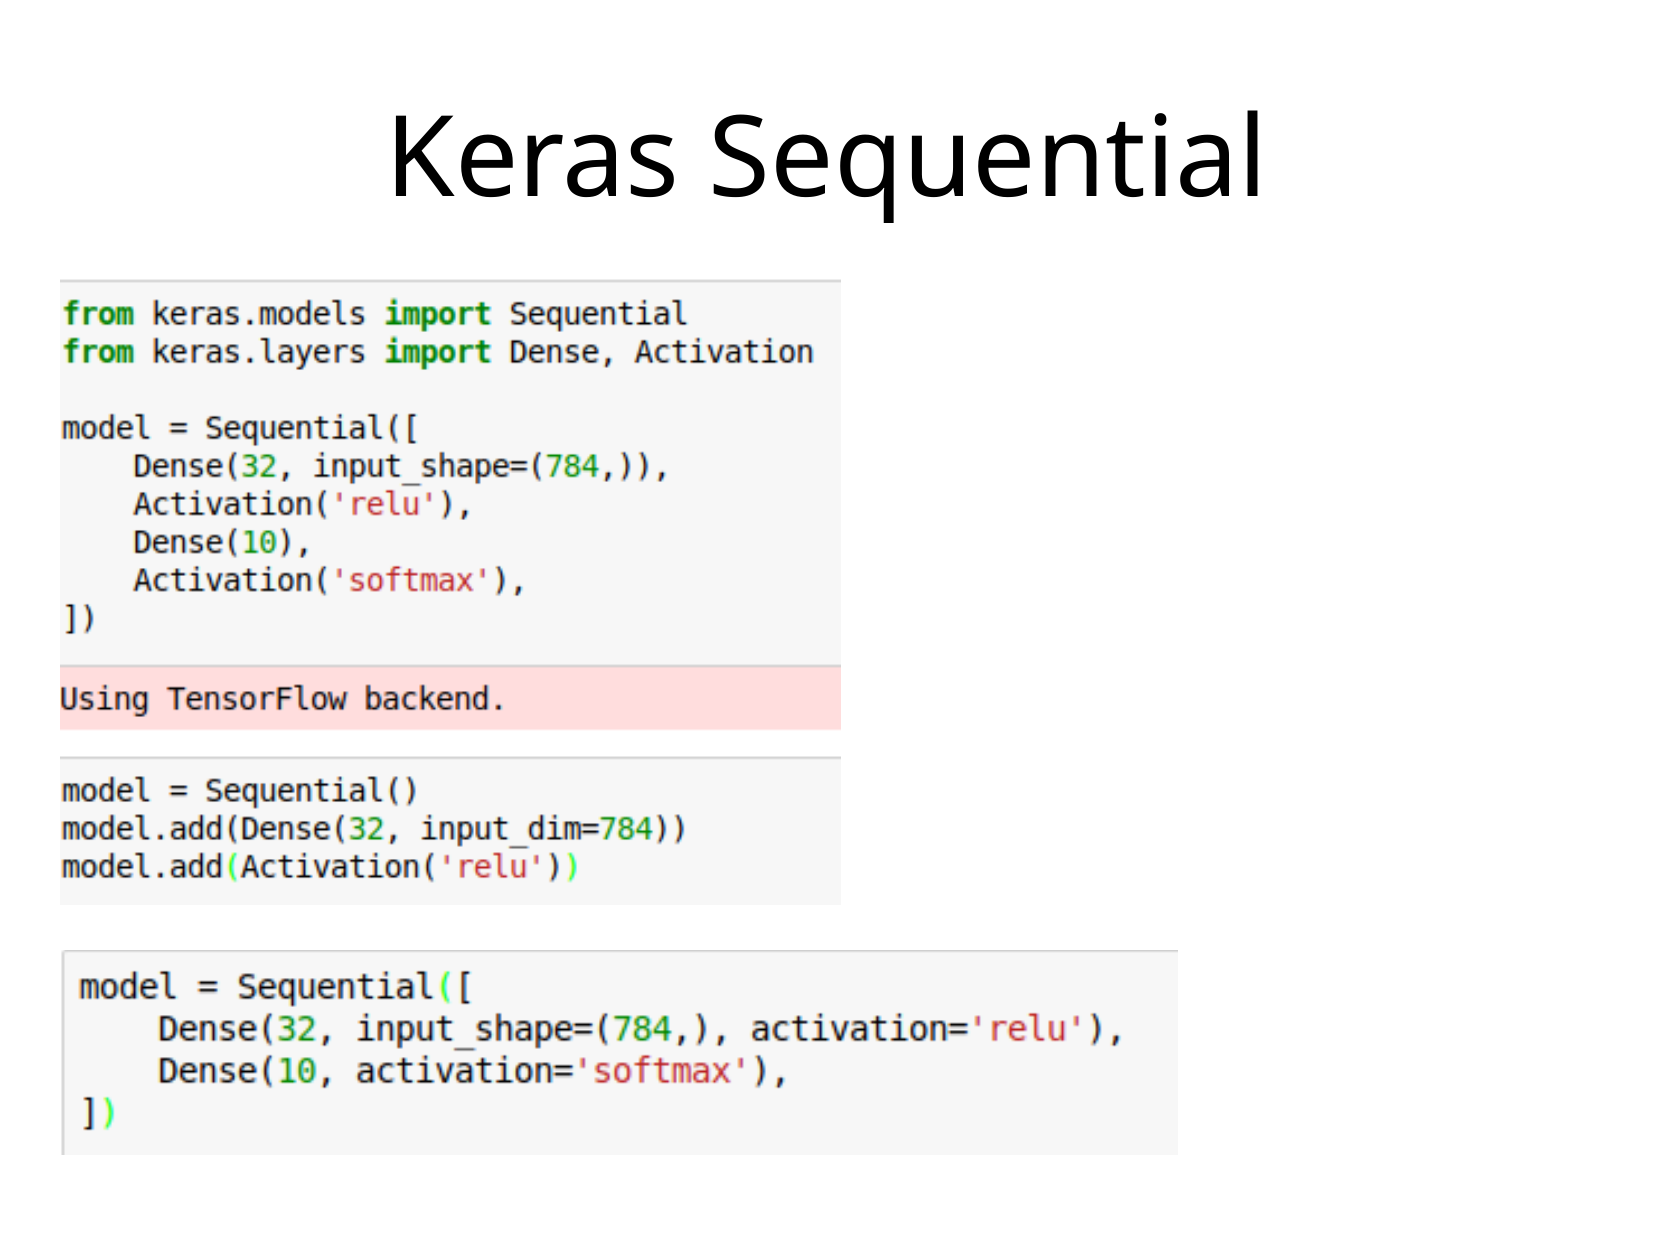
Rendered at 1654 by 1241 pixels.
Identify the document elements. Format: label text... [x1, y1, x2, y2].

title Keras Sequential [82, 49, 1571, 257]
picture [60, 950, 1178, 1156]
picture [60, 276, 841, 905]
